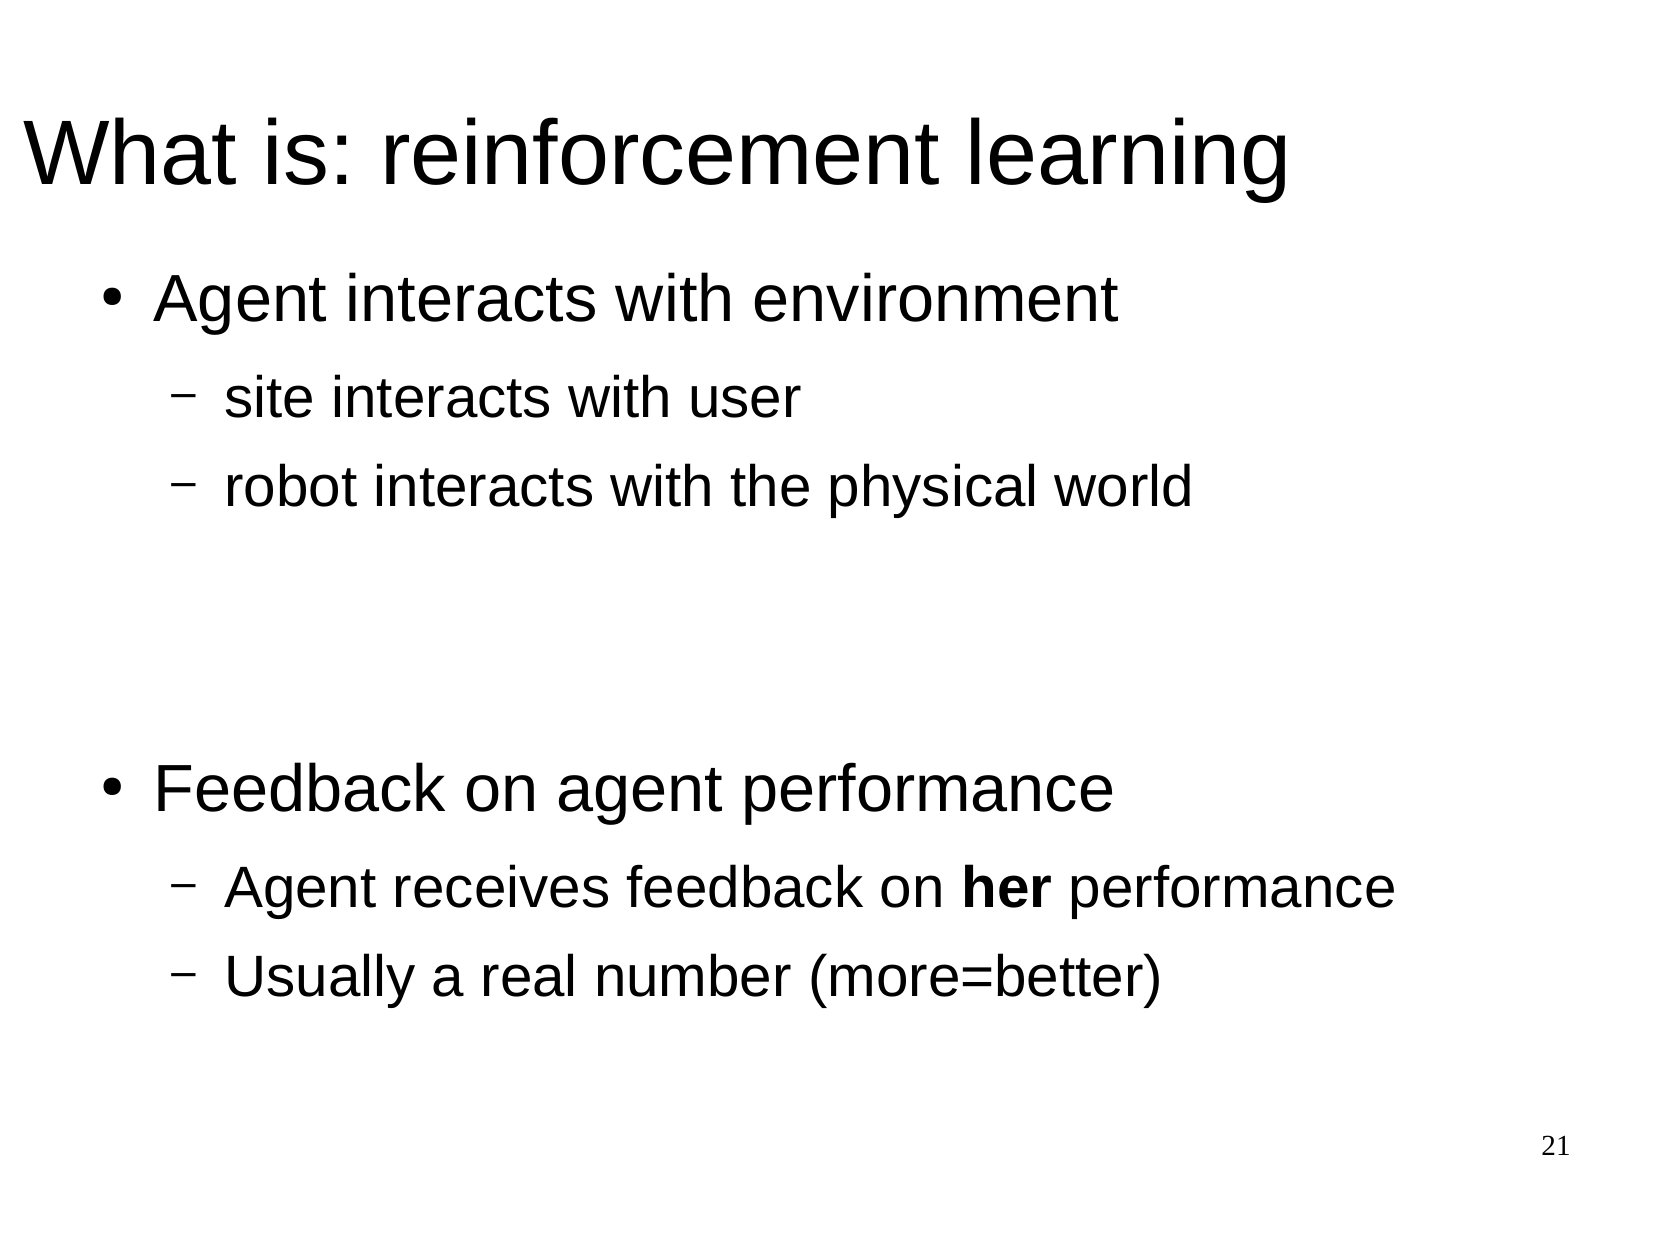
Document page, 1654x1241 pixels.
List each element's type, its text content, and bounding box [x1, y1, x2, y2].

title What is: reinforcement learning [23, 49, 1512, 257]
list Agent interacts with environment site interacts with user robot interacts with the physical world Feedback on agent performance Agent receives feedback on her performance Usually a real number (more=better) [82, 260, 1571, 1211]
